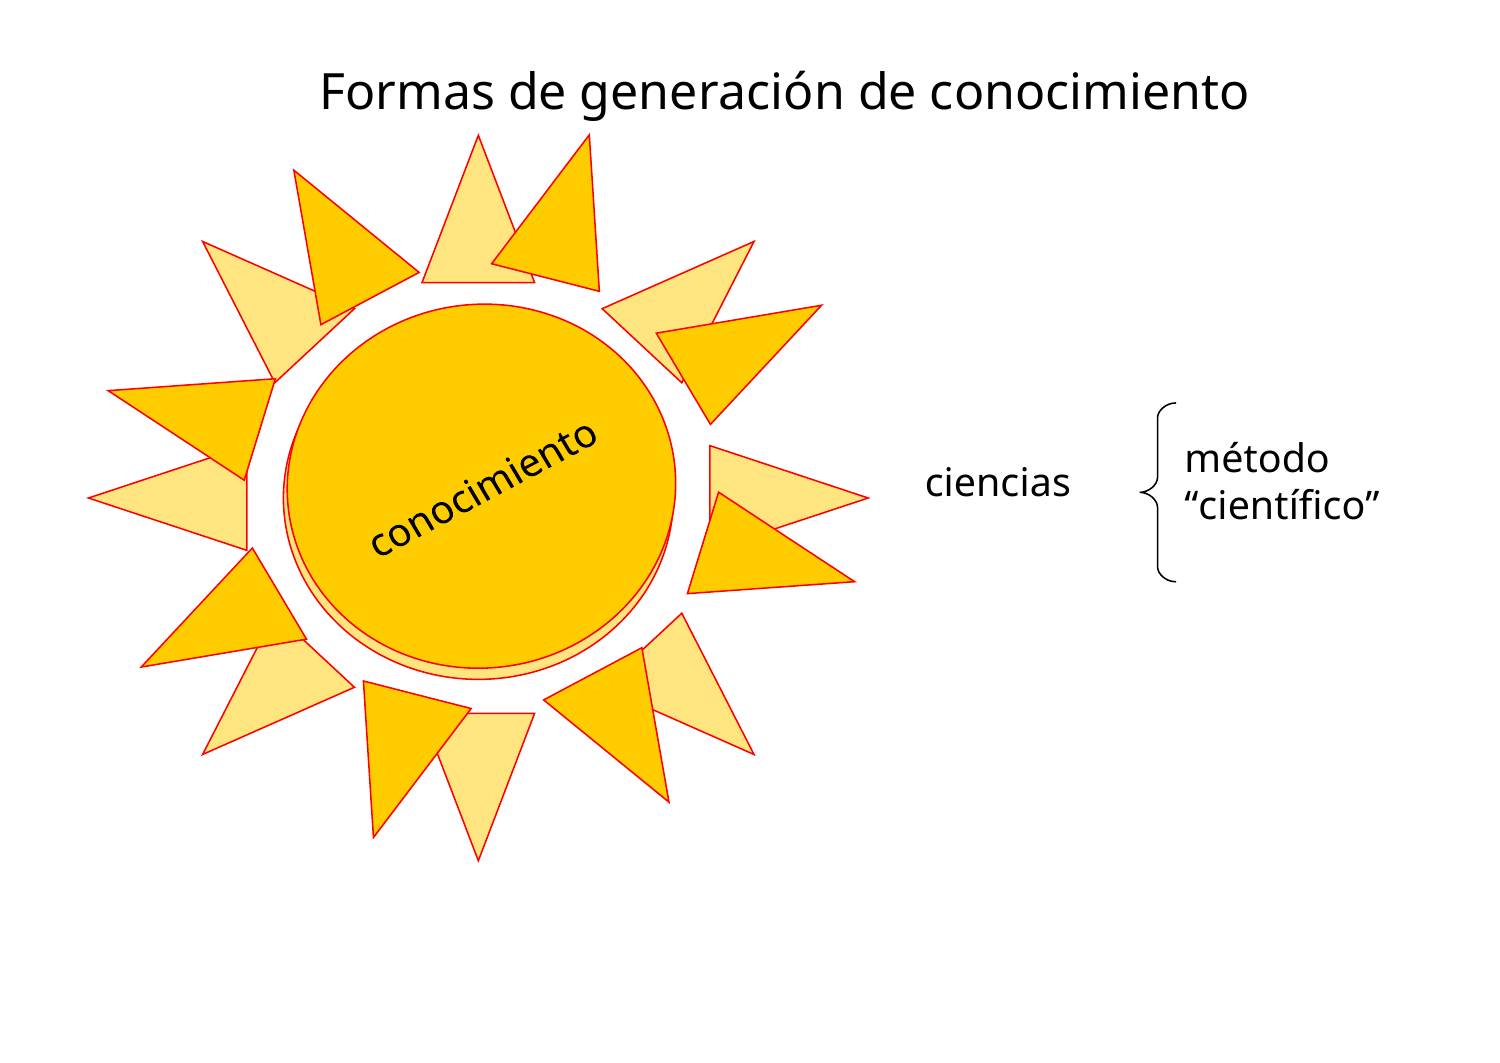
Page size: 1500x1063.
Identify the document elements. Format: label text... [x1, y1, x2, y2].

text_box [643, 613, 755, 755]
text_box [283, 439, 671, 680]
text_box conocimiento [687, 492, 855, 594]
text_box conocimiento [287, 304, 676, 669]
text_box ciencias [910, 449, 1087, 513]
text_box conocimiento [656, 305, 822, 425]
text_box método “científico” [1169, 425, 1436, 536]
text_box [602, 241, 755, 383]
text_box conocimiento [491, 134, 600, 292]
text_box conocimiento [363, 680, 472, 838]
text_box [202, 241, 355, 383]
text_box [88, 458, 247, 551]
text_box conocimiento [543, 647, 669, 803]
text_box Formas de generación de conocimiento [304, 51, 1266, 128]
text_box [437, 713, 535, 861]
text_box [202, 640, 355, 755]
text_box [422, 135, 535, 283]
text_box [709, 445, 869, 529]
text_box conocimiento [108, 378, 276, 481]
text_box conocimiento [293, 170, 420, 325]
text_box conocimiento [141, 547, 307, 668]
